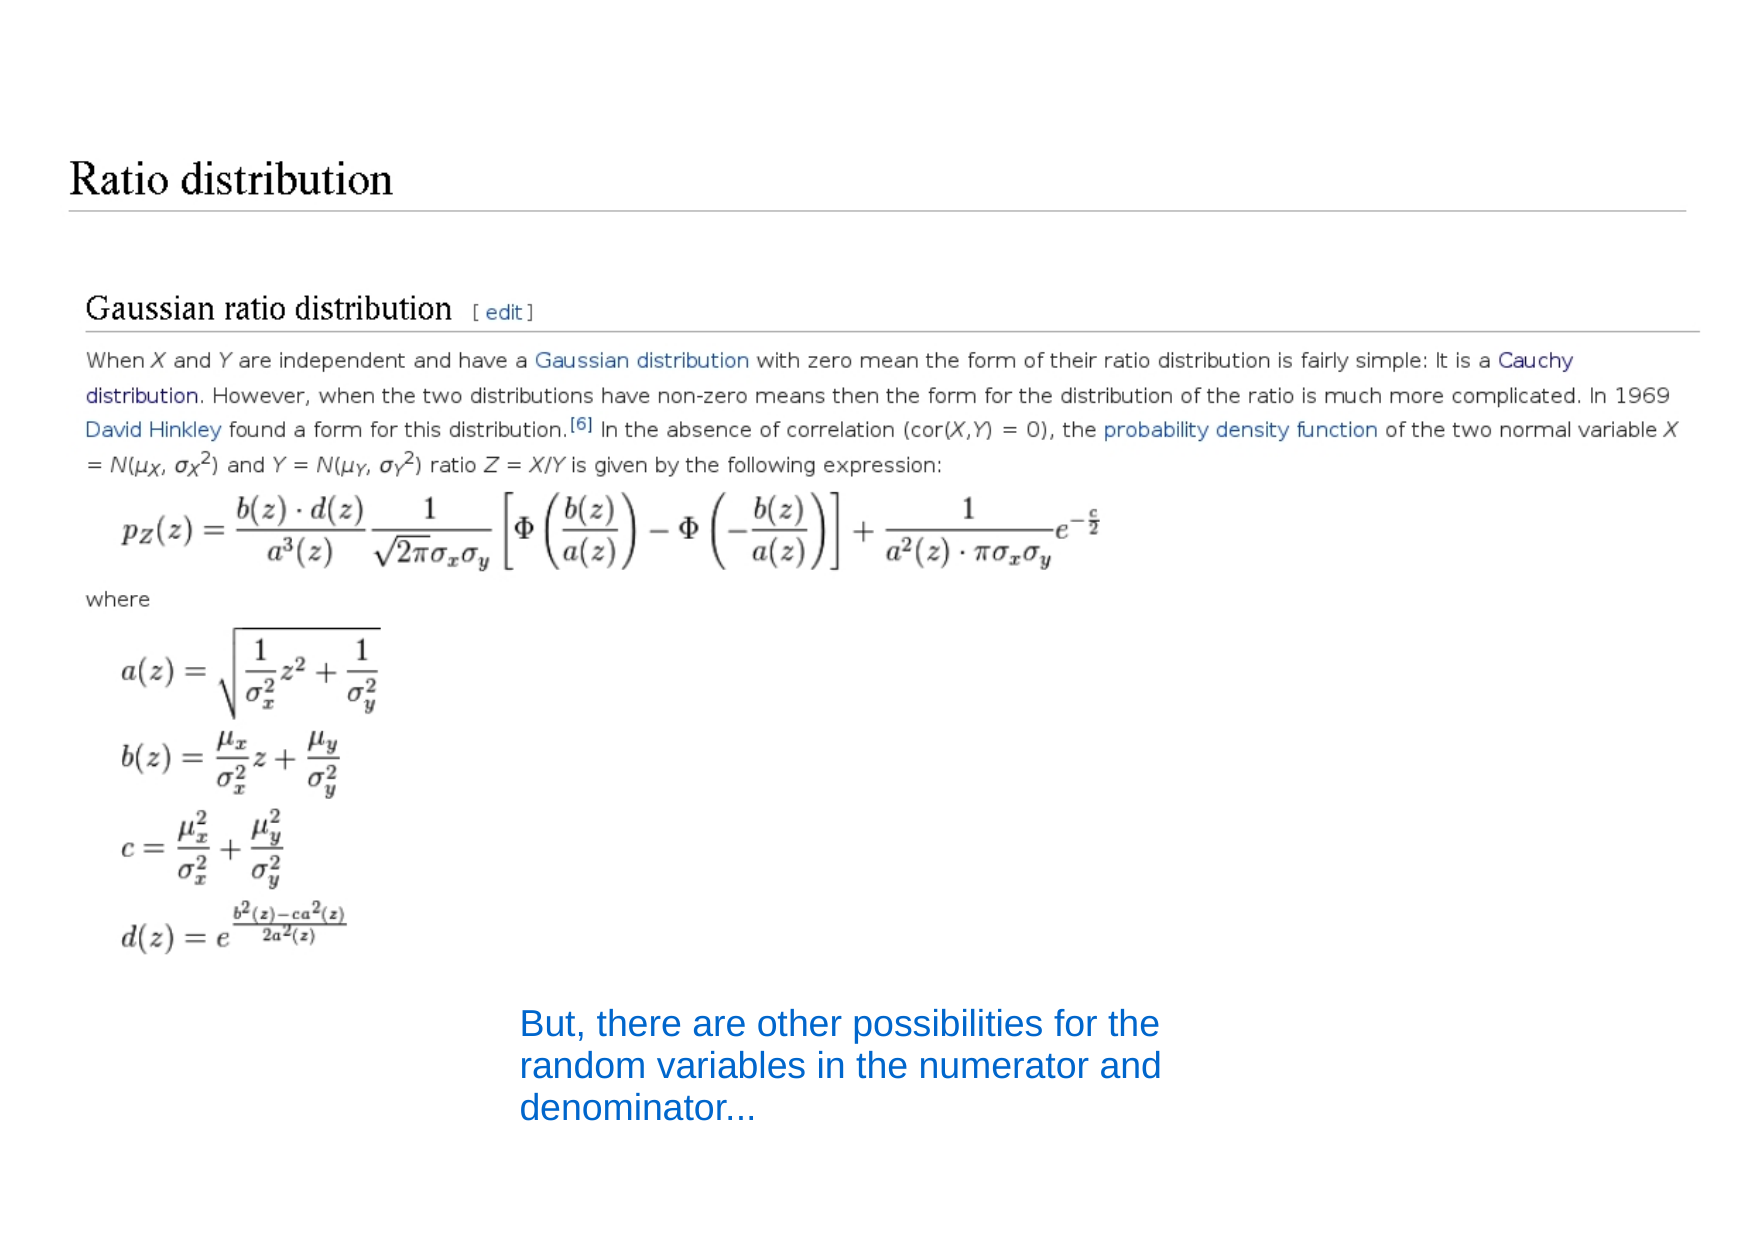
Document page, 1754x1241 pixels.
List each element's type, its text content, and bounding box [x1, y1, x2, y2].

picture [66, 276, 1703, 970]
text_box But, there are other possibilities for the random variables in the numerator and denominator... [504, 995, 1205, 1136]
picture [59, 147, 1695, 222]
